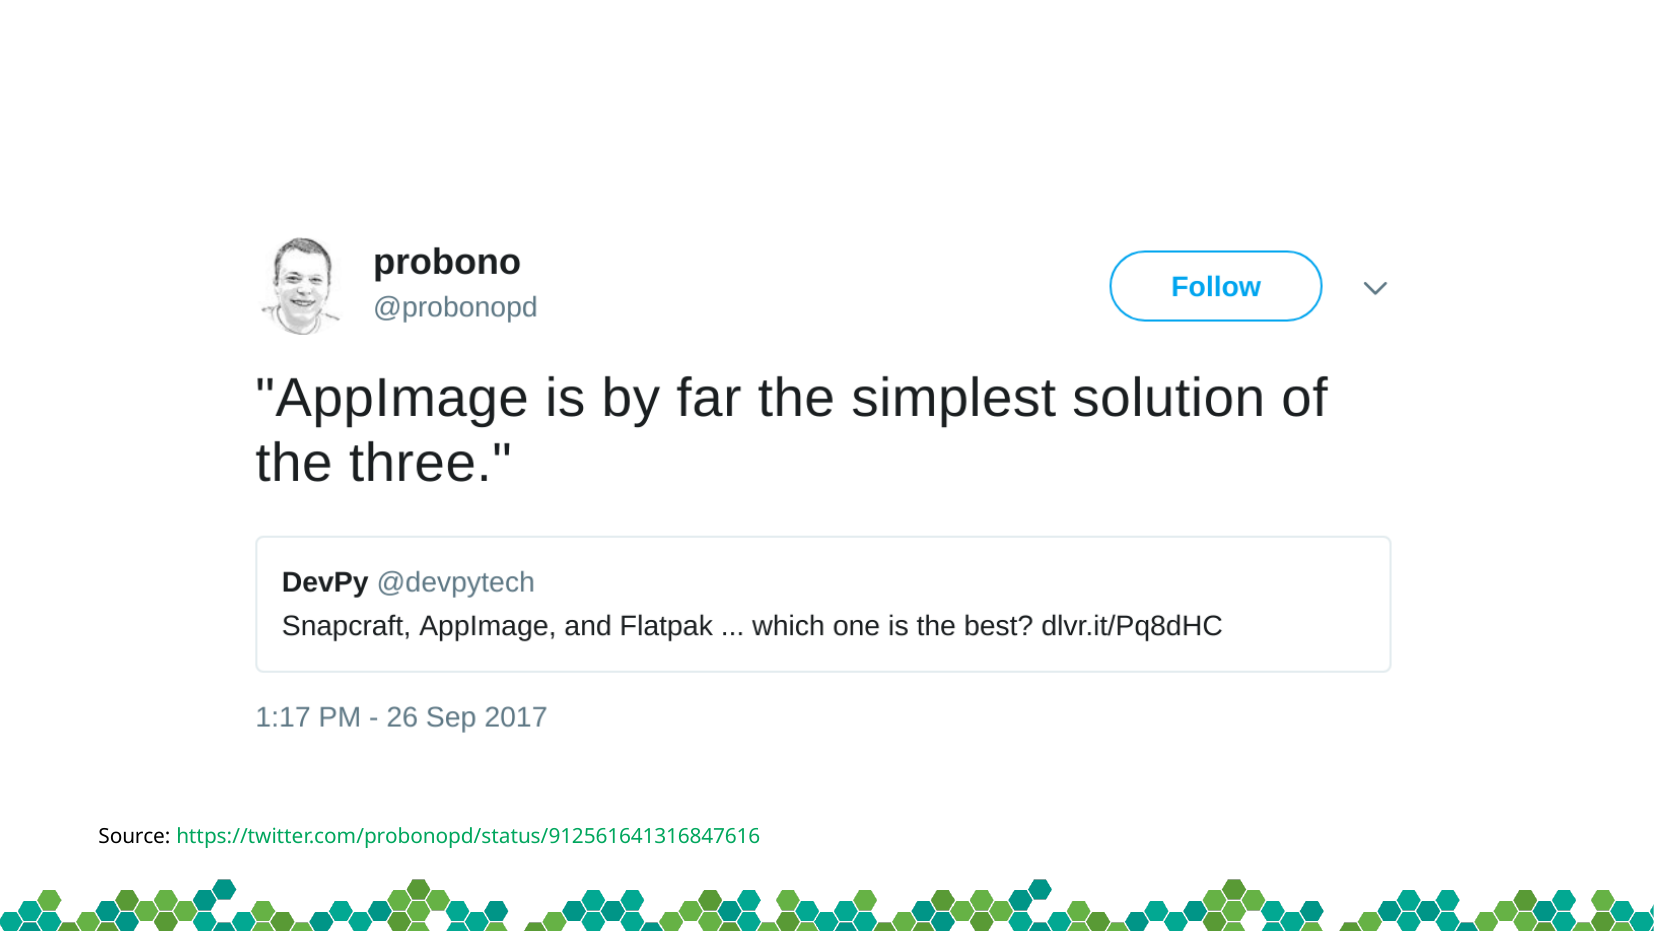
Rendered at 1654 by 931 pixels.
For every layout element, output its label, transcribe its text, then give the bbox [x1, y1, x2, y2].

picture [230, 217, 1423, 758]
picture [0, 871, 1654, 931]
text_box Source: https://twitter.com/probonopd/status/912561641316847616 [83, 809, 1202, 862]
